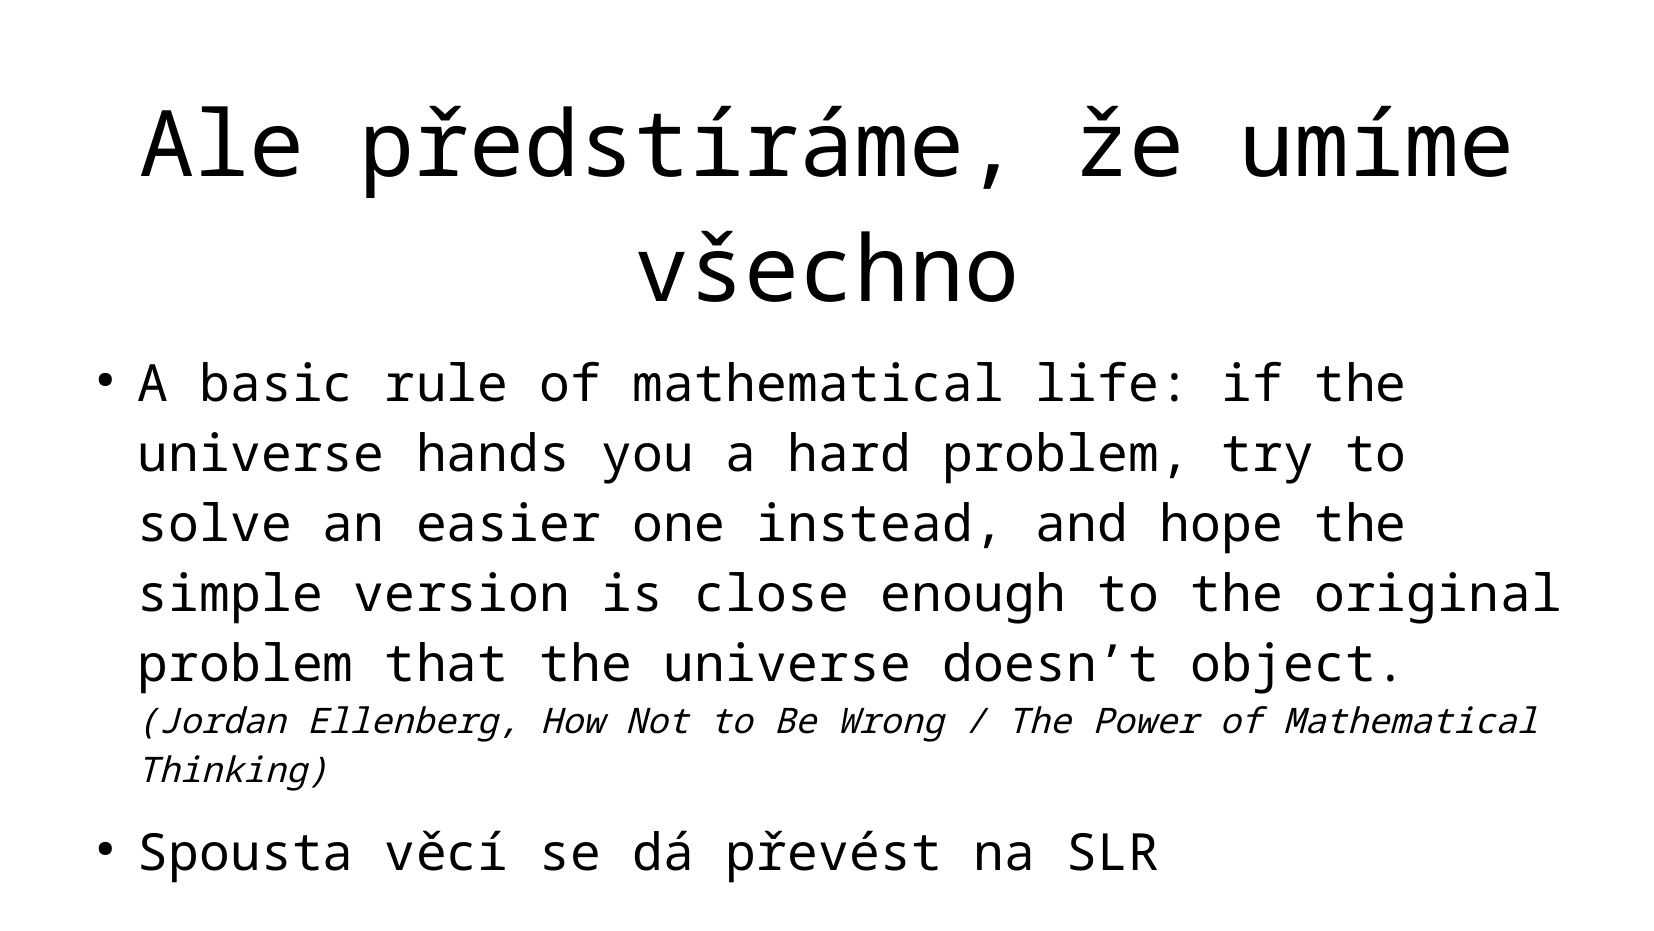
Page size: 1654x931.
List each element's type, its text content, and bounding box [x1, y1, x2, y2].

title Ale předstíráme, že umíme všechno [82, 88, 1571, 320]
list A basic rule of mathematical life: if the universe hands you a hard problem, try to solve an easier one instead, and hope the simple version is close enough to the original problem that the universe doesn’t object. (Jordan Ellenberg, How Not to Be Wrong / The Power of Mathematical Thinking) Spousta věcí se dá převést na SLR [82, 346, 1571, 886]
